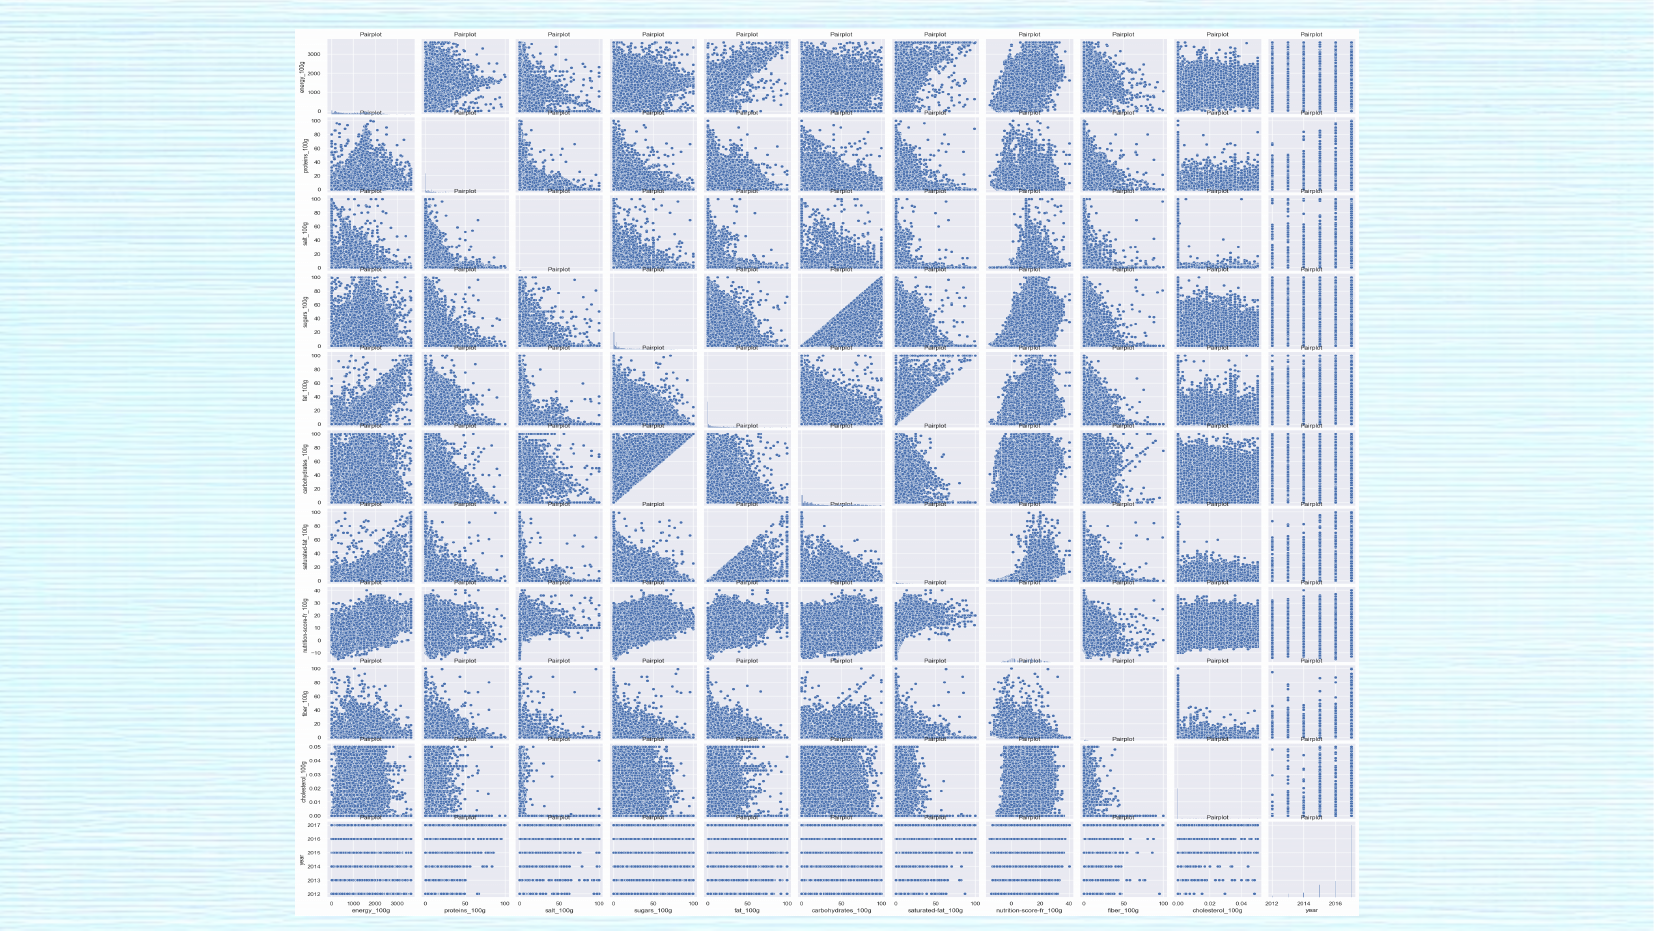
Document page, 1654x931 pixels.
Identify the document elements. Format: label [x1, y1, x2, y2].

picture [295, 29, 1359, 916]
